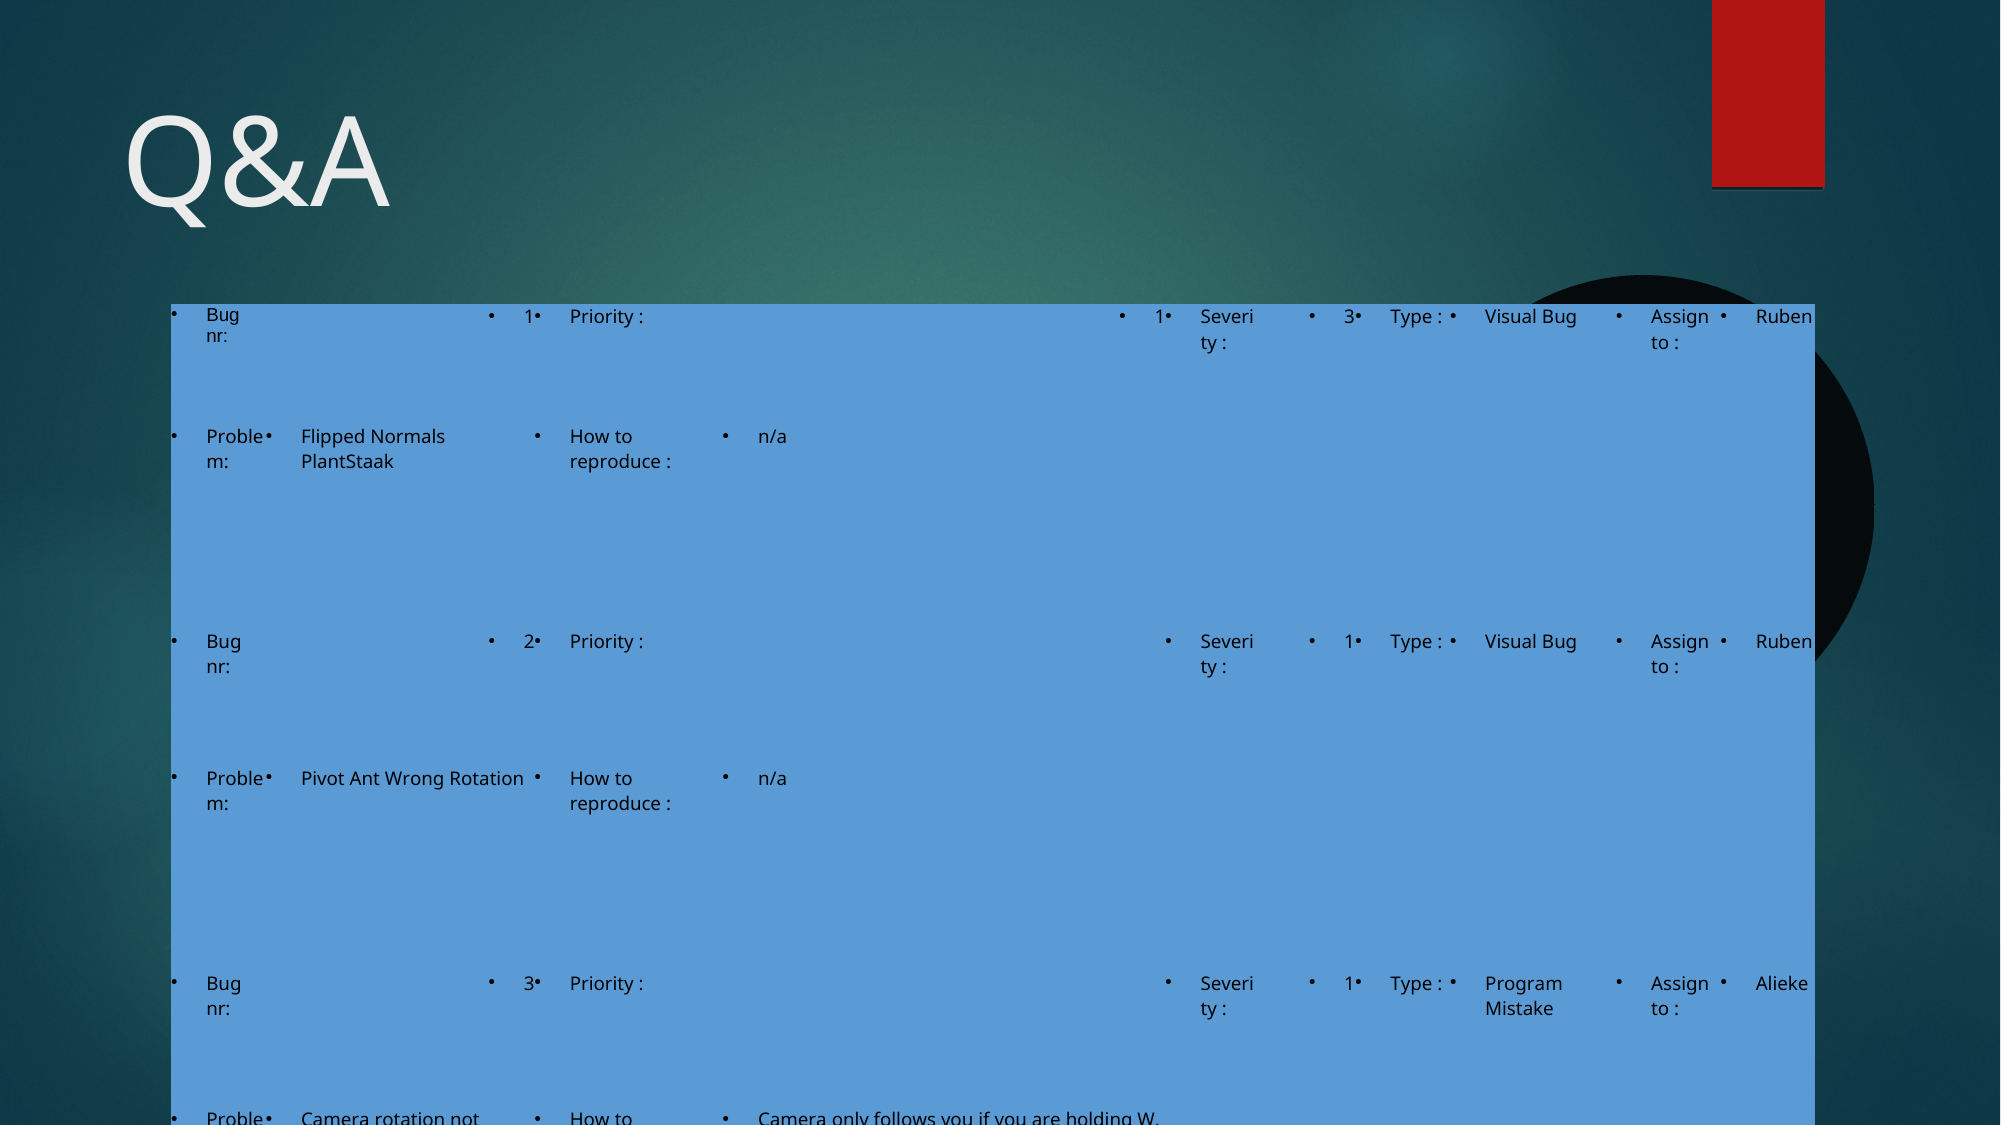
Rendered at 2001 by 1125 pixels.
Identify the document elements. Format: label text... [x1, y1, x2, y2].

table_cell [723, 697, 1165, 765]
table_cell Alieke [1720, 970, 1815, 1038]
table_cell [1720, 1038, 1815, 1107]
table_cell [266, 697, 534, 765]
table_header 1 [266, 304, 534, 355]
table_cell Problem: [171, 765, 266, 833]
table_cell [171, 560, 266, 628]
table_cell [1616, 492, 1720, 560]
table_cell [1616, 355, 1720, 423]
table_cell [723, 355, 1165, 423]
table_cell [1260, 697, 1355, 765]
table_cell Type : [1355, 970, 1450, 1038]
table_cell [1720, 902, 1815, 970]
table_cell [1355, 560, 1450, 628]
table_header Assign to : [1616, 304, 1720, 355]
table_cell [723, 492, 1165, 560]
table_cell [1355, 492, 1450, 560]
table_cell [1260, 1038, 1355, 1107]
table_cell [1165, 492, 1260, 560]
table_header Bug nr: [171, 304, 266, 355]
table_cell Severity : [1165, 970, 1260, 1038]
table_cell [1450, 1107, 1616, 1125]
table_cell [534, 1038, 723, 1107]
table_cell Problem: [171, 1107, 266, 1125]
table_cell [723, 628, 1165, 697]
table_cell [723, 833, 1165, 902]
table_cell [1355, 833, 1450, 902]
table_cell 3 [266, 970, 534, 1038]
table_cell n/a [723, 423, 1165, 492]
table_cell [723, 1038, 1165, 1107]
table_cell How to reproduce : [534, 765, 723, 833]
table_cell [1165, 1107, 1260, 1125]
table_cell Assign to : [1616, 628, 1720, 697]
table_cell How to reproduce : [534, 423, 723, 492]
table_cell [1450, 560, 1616, 628]
table_cell [1616, 1038, 1720, 1107]
table_cell [1260, 492, 1355, 560]
table_header Priority : [534, 304, 723, 355]
table_cell [1616, 902, 1720, 970]
table_cell [1720, 697, 1815, 765]
table_cell [171, 355, 266, 423]
table_cell [1616, 833, 1720, 902]
table_cell [1450, 697, 1616, 765]
table_cell [1616, 560, 1720, 628]
table_cell [1260, 833, 1355, 902]
table_cell 2 [266, 628, 534, 697]
table_cell [1260, 423, 1355, 492]
table_cell [534, 492, 723, 560]
table_cell [171, 833, 266, 902]
table_cell 1 [1260, 970, 1355, 1038]
table_cell [1616, 423, 1720, 492]
title Q&A [106, 74, 1649, 305]
table_cell Priority : [534, 628, 723, 697]
table_cell [1355, 697, 1450, 765]
table_cell [1260, 765, 1355, 833]
table_cell [1720, 423, 1815, 492]
table_cell [1450, 492, 1616, 560]
table_header Ruben [1720, 304, 1815, 355]
table_cell [1260, 902, 1355, 970]
table_cell [1450, 1038, 1616, 1107]
table_cell [1720, 492, 1815, 560]
table_cell [534, 697, 723, 765]
table_cell How to reproduce : [534, 1107, 723, 1125]
table_cell Bug nr: [171, 628, 266, 697]
table_cell [1355, 765, 1450, 833]
table_cell [1616, 1107, 1720, 1125]
table_cell [266, 560, 534, 628]
table_cell Pivot Ant Wrong Rotation [266, 765, 534, 833]
table_cell [266, 492, 534, 560]
table_cell [1355, 423, 1450, 492]
table_cell n/a [723, 765, 1165, 833]
table_cell [1165, 833, 1260, 902]
table_cell [723, 902, 1165, 970]
table_cell Flipped Normals PlantStaak [266, 423, 534, 492]
table_cell Ruben [1720, 628, 1815, 697]
table_header 3 [1260, 304, 1355, 355]
table_cell [1355, 1038, 1450, 1107]
table_cell [1450, 355, 1616, 423]
table_header 1 [723, 304, 1165, 355]
table_cell Problem: [171, 423, 266, 492]
table_cell [1260, 355, 1355, 423]
table_cell [266, 833, 534, 902]
table_cell [1720, 560, 1815, 628]
table_cell Severity : [1165, 628, 1260, 697]
table_cell [723, 560, 1165, 628]
table_cell [534, 902, 723, 970]
table_cell Type : [1355, 628, 1450, 697]
table_cell [1165, 423, 1260, 492]
table_cell [1260, 560, 1355, 628]
table_cell [1355, 355, 1450, 423]
table_cell 1 [1260, 628, 1355, 697]
table_cell [1616, 697, 1720, 765]
table_cell [1720, 1107, 1815, 1125]
table_cell [1450, 765, 1616, 833]
table_cell [1165, 1038, 1260, 1107]
table_cell [171, 492, 266, 560]
table_cell Bug nr: [171, 970, 266, 1038]
table_cell [534, 833, 723, 902]
table_cell [723, 970, 1165, 1038]
table_cell Assign to : [1616, 970, 1720, 1038]
table_cell [1165, 697, 1260, 765]
table_cell [1165, 355, 1260, 423]
table_cell [171, 1038, 266, 1107]
table_cell [1355, 902, 1450, 970]
table_cell [1355, 1107, 1450, 1125]
table_cell [266, 902, 534, 970]
table_header Type : [1355, 304, 1450, 355]
table_cell [266, 1038, 534, 1107]
table_cell [1720, 765, 1815, 833]
table_cell Visual Bug [1450, 628, 1616, 697]
table_header Severity : [1165, 304, 1260, 355]
table_cell [1616, 765, 1720, 833]
table_cell Program Mistake [1450, 970, 1616, 1038]
table_cell [1450, 423, 1616, 492]
table_cell [1450, 902, 1616, 970]
table_header Visual Bug [1450, 304, 1616, 355]
table_cell Camera rotation not correct [266, 1107, 534, 1125]
table_cell Camera only follows you if you are holding W, [723, 1107, 1165, 1125]
table_cell [534, 355, 723, 423]
table_cell [171, 902, 266, 970]
table_cell [1165, 902, 1260, 970]
table_cell [1165, 560, 1260, 628]
table_cell [1165, 765, 1260, 833]
table_cell [1720, 833, 1815, 902]
table_cell [266, 355, 534, 423]
table_cell [1720, 355, 1815, 423]
table_cell [1260, 1107, 1355, 1125]
table_cell [534, 560, 723, 628]
table_cell [1450, 833, 1616, 902]
table_cell [171, 697, 266, 765]
table_cell Priority : [534, 970, 723, 1038]
